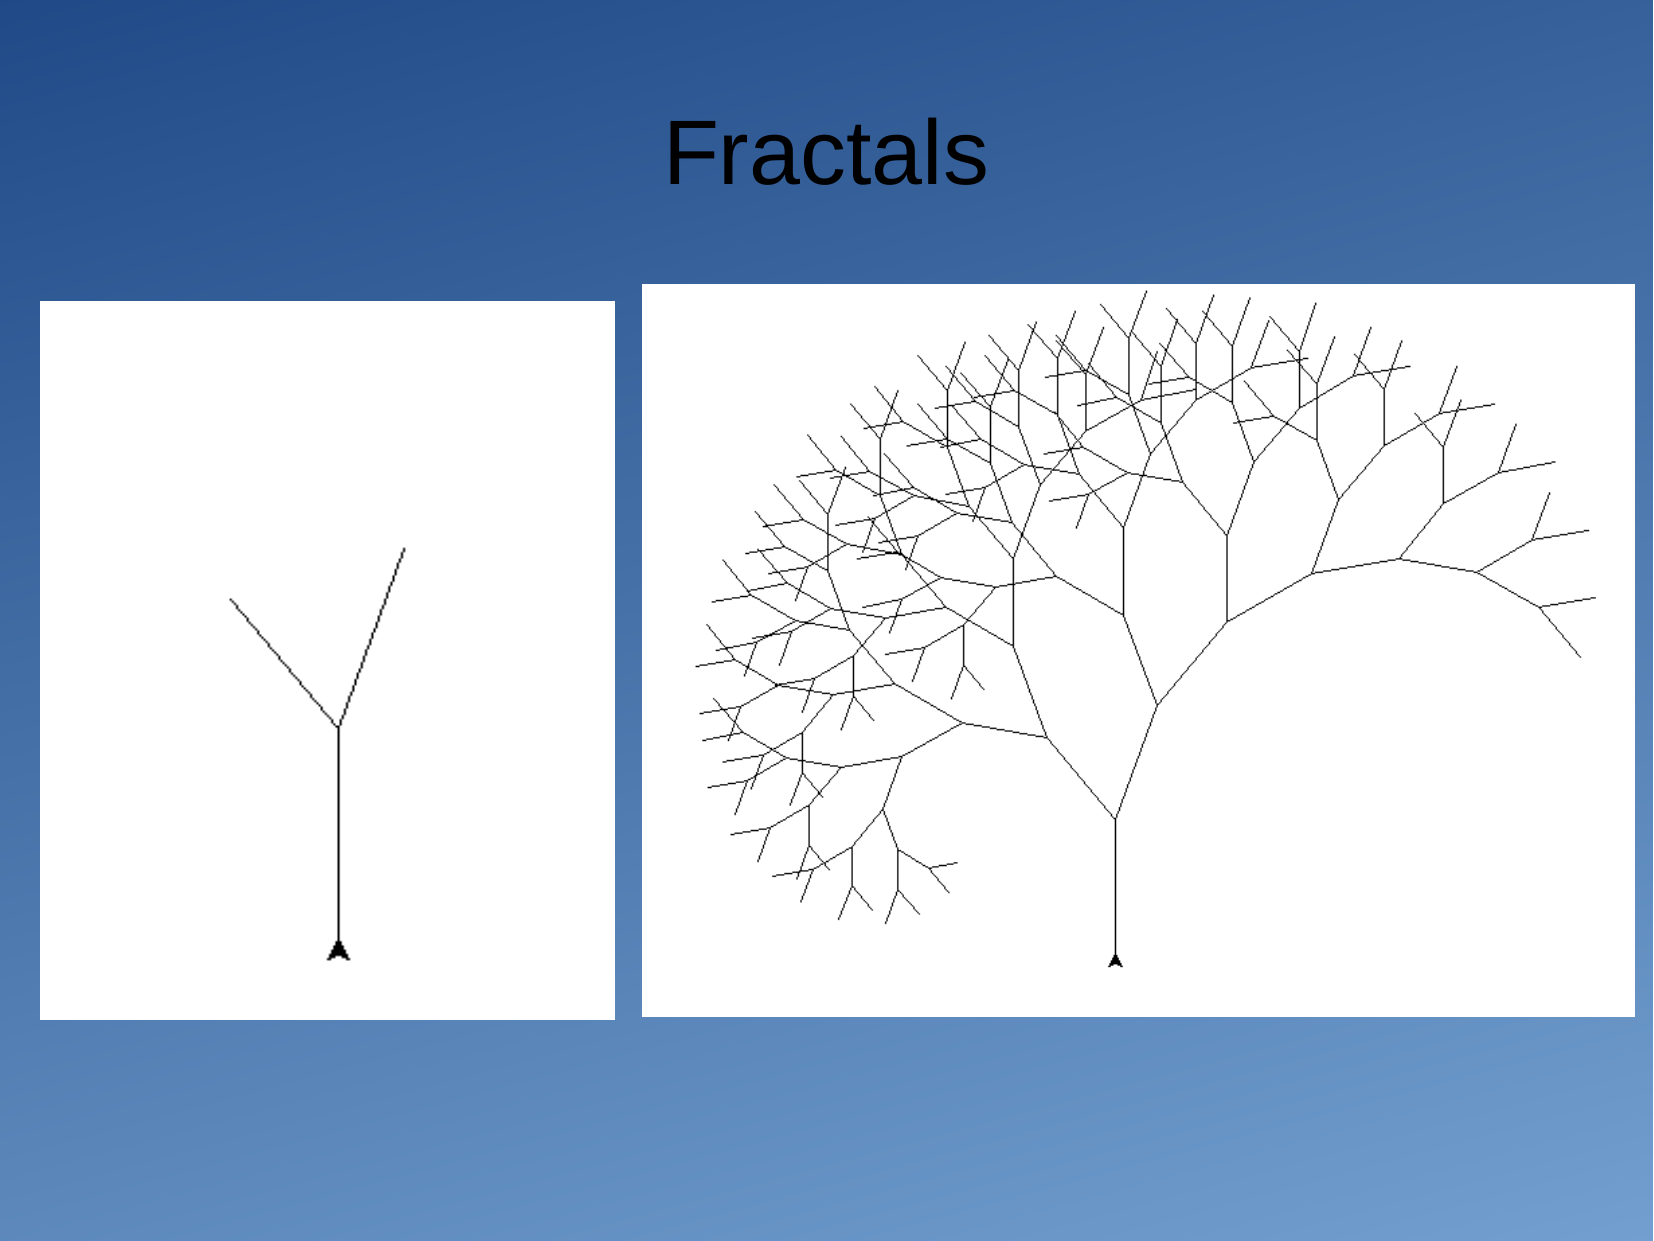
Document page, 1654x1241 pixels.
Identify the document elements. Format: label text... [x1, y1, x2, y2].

picture [642, 284, 1635, 1017]
title Fractals [82, 49, 1571, 257]
picture [40, 301, 616, 1021]
